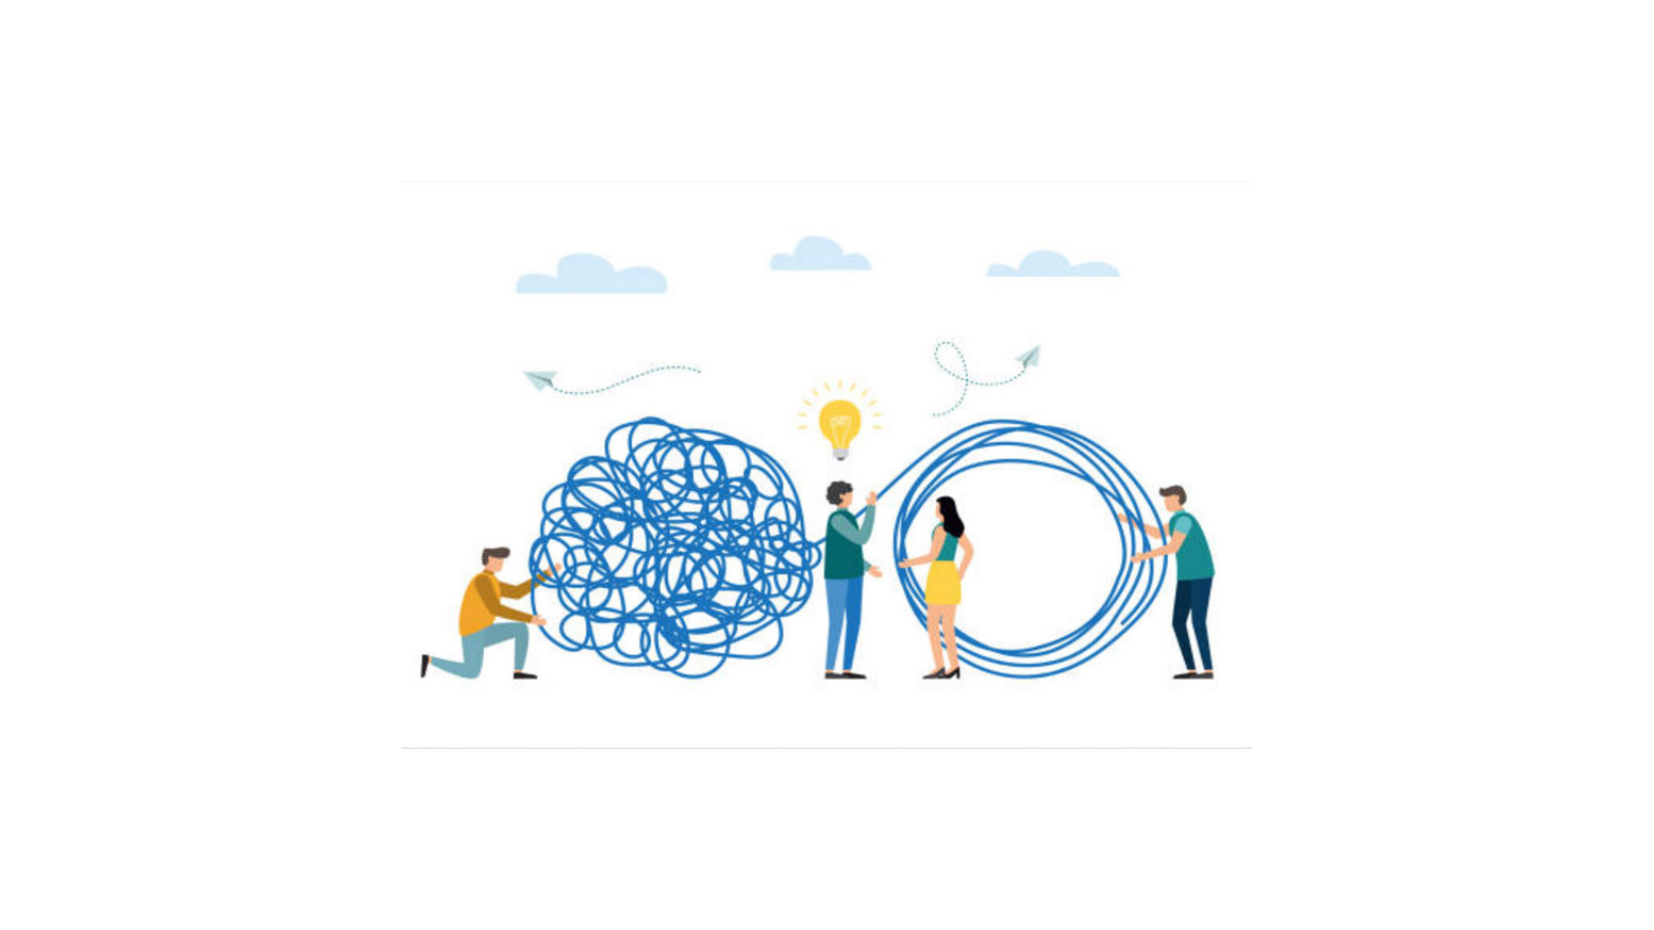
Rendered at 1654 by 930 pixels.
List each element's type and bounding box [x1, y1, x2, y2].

picture [401, 181, 1252, 749]
